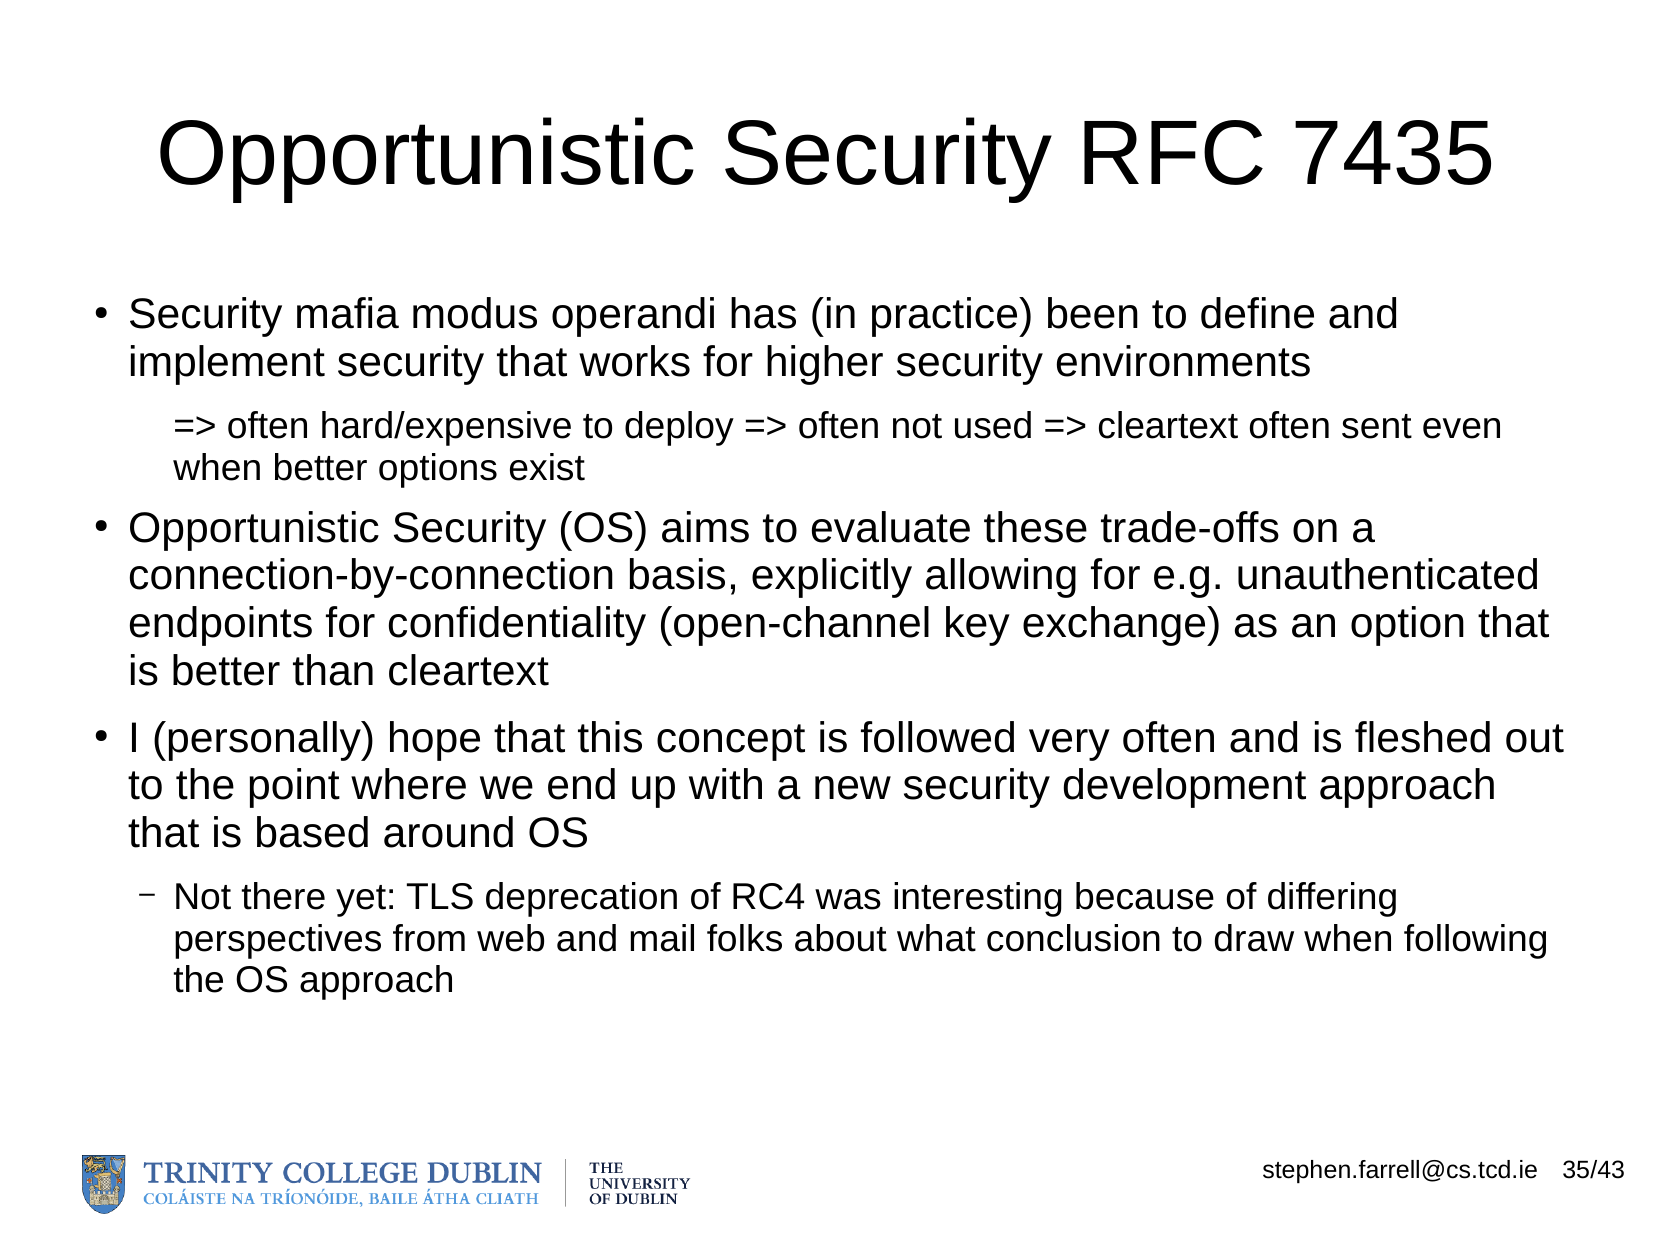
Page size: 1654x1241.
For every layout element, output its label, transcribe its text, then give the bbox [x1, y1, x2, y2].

picture [82, 1155, 694, 1214]
title Opportunistic Security RFC 7435 [82, 49, 1571, 257]
list Security mafia modus operandi has (in practice) been to define and implement security that works for higher security environments => often hard/expensive to deploy => often not used => cleartext often sent even when better options exist Opportunistic Security (OS) aims to evaluate these trade-offs on a connection-by-connection basis, explicitly allowing for e.g. unauthenticated endpoints for confidentiality (open-channel key exchange) as an option that is better than cleartext I (personally) hope that this concept is followed very often and is fleshed out to the point where we end up with a new security development approach that is based around OS Not there yet: TLS deprecation of RC4 was interesting because of differing perspectives from web and mail folks about what conclusion to draw when following the OS approach [82, 290, 1571, 1010]
